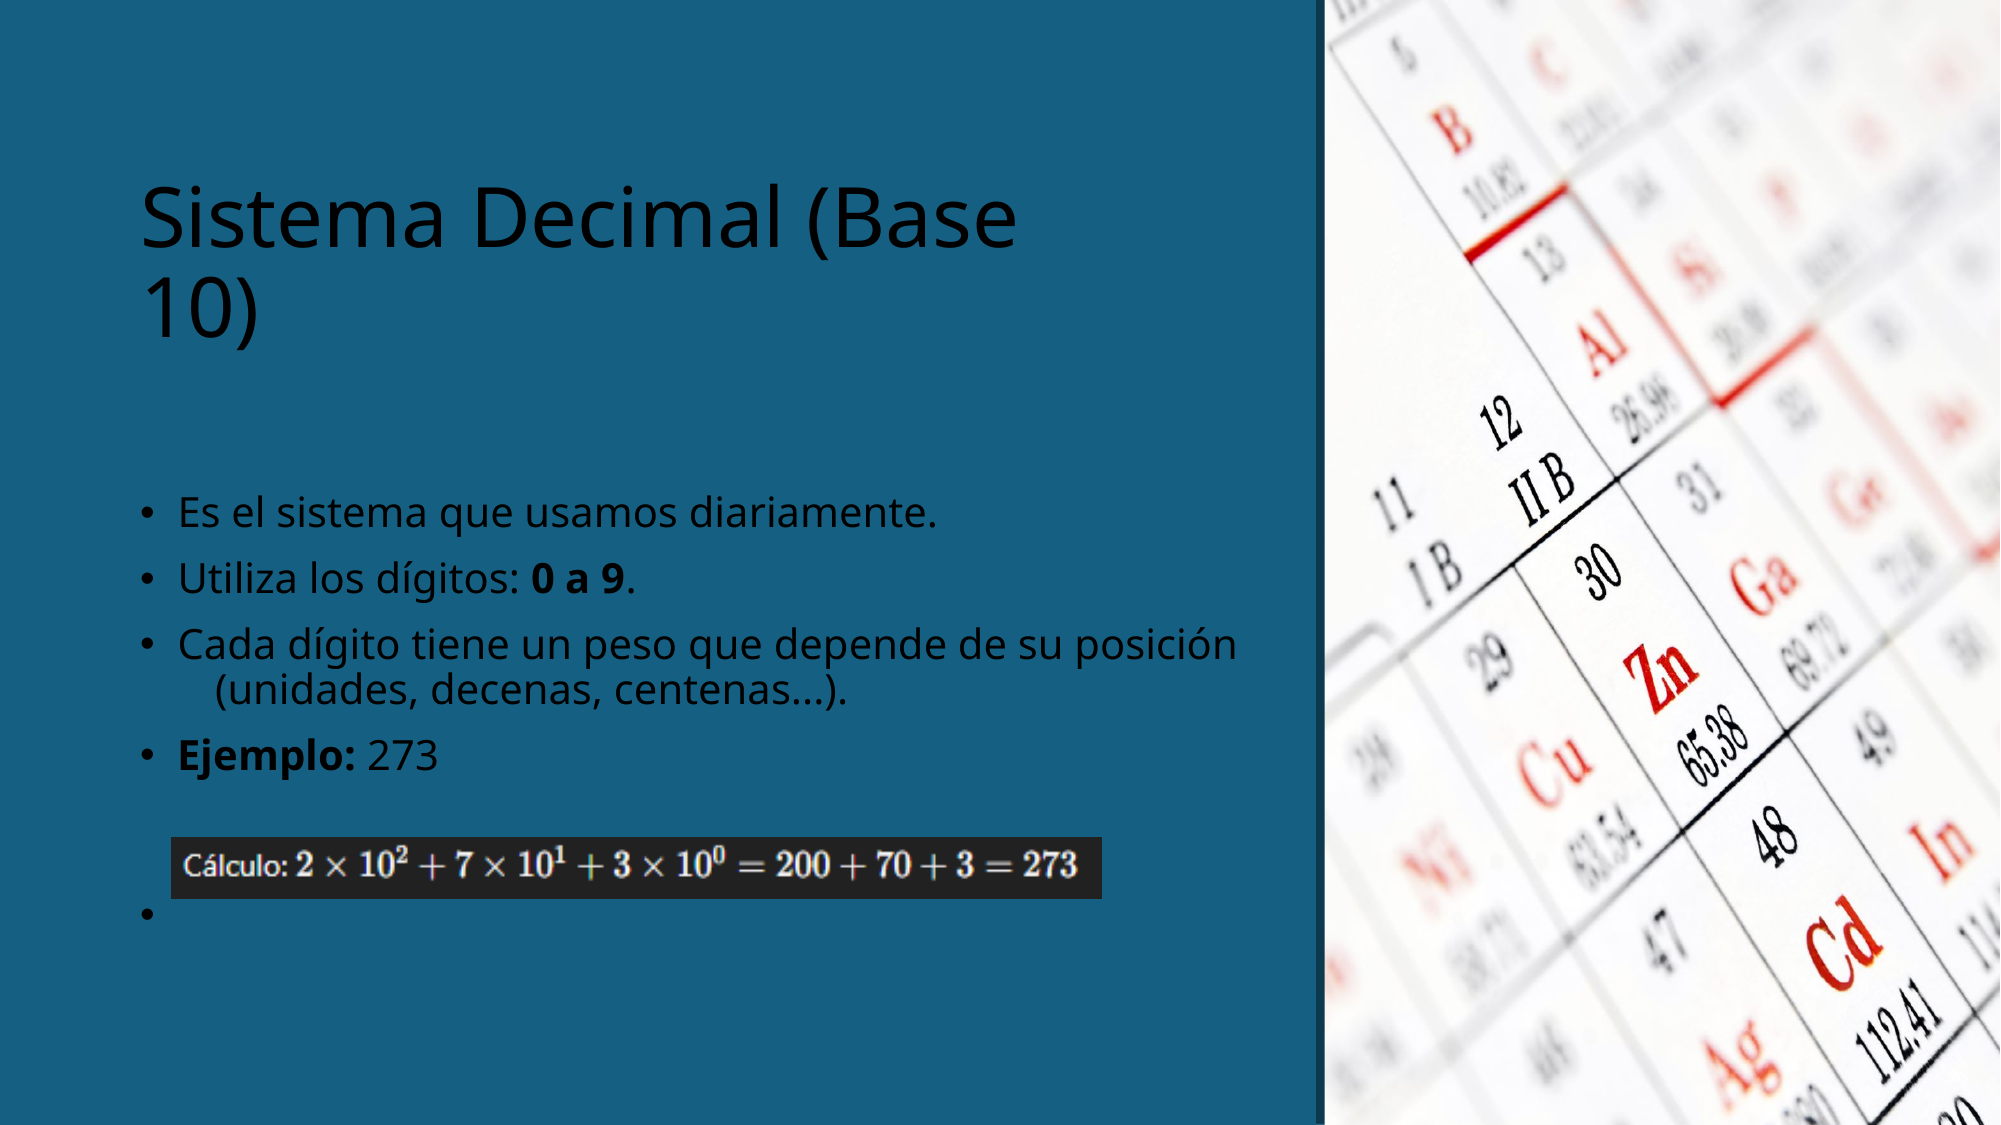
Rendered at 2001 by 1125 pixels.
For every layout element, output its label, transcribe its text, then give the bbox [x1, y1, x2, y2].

list Es el sistema que usamos diariamente. Utiliza los dígitos: 0 a 9. Cada dígito tiene un peso que depende de su posición (unidades, decenas, centenas...). Ejemplo: 273 [124, 405, 1316, 1024]
title Sistema Decimal (Base 10) [124, 125, 1126, 405]
text_box [0, 0, 1324, 1125]
picture [1324, 0, 2000, 1125]
picture [171, 837, 1102, 899]
